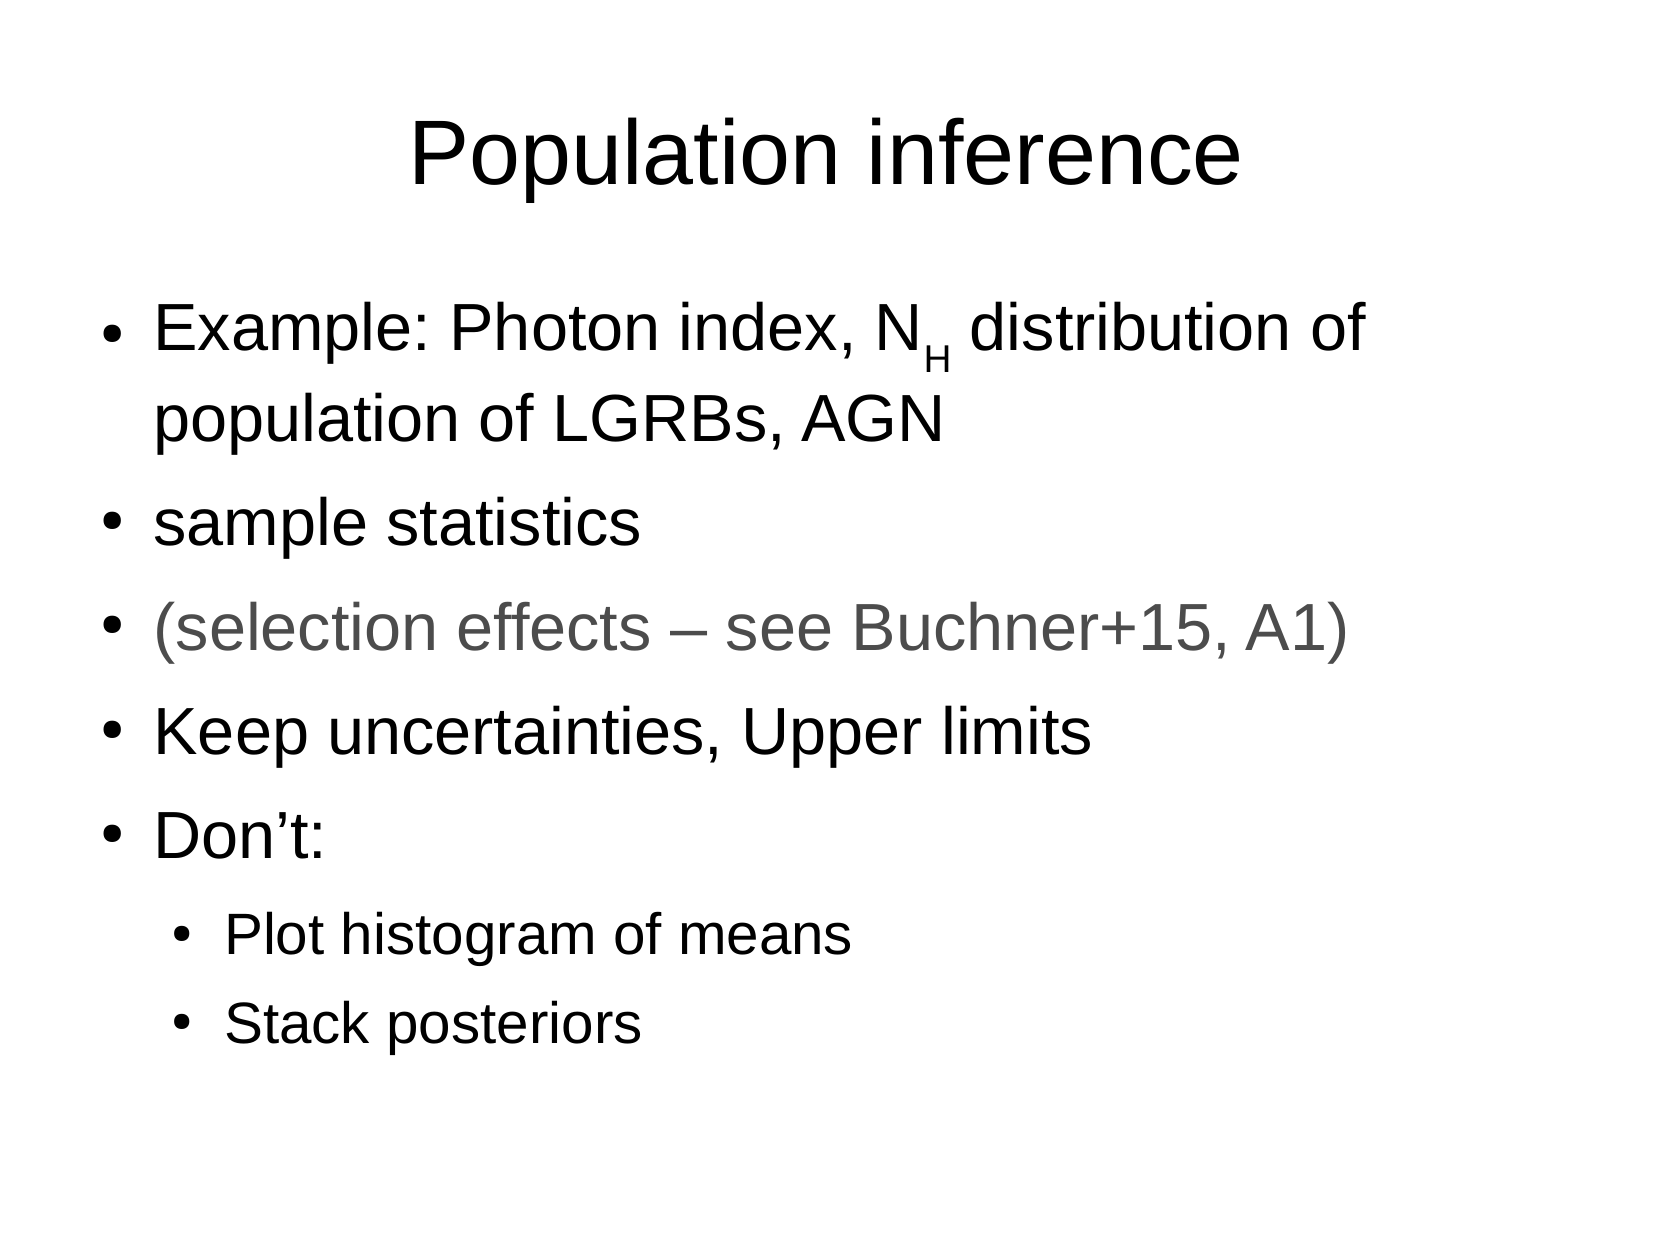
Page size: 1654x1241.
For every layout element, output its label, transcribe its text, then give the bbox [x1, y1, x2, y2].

list Example: Photon index, NH distribution of population of LGRBs, AGN sample statistics (selection effects – see Buchner+15, A1) Keep uncertainties, Upper limits Don’t: Plot histogram of means Stack posteriors [82, 290, 1571, 1057]
title Population inference [82, 49, 1571, 257]
